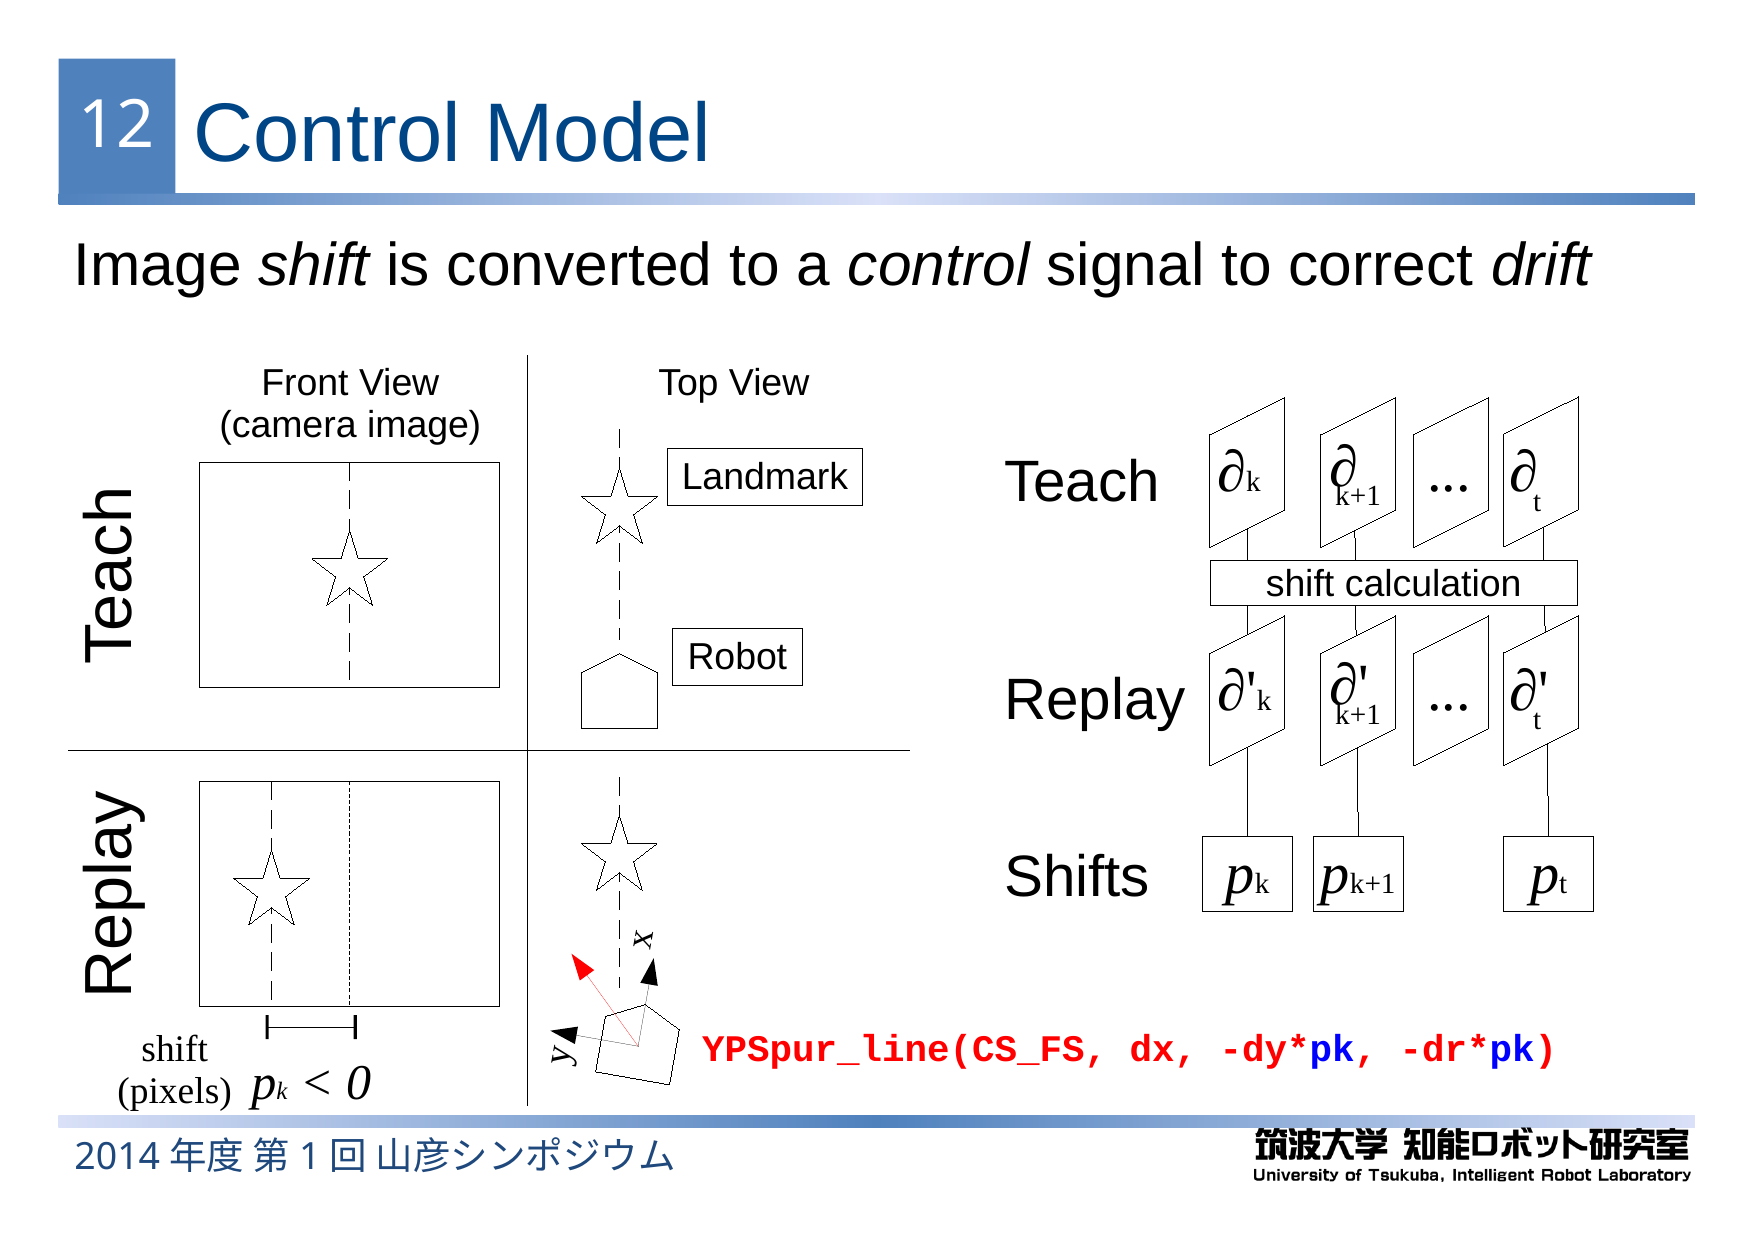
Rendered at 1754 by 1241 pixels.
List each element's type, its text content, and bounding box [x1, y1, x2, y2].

text_box [1509, 396, 1579, 431]
text_box Shifts [989, 836, 1166, 917]
text_box t [1518, 696, 1557, 744]
text_box pk+1 [1313, 836, 1404, 912]
text_box Landmark [667, 448, 863, 506]
text_box ∂k [1202, 432, 1276, 513]
text_box Robot [672, 628, 803, 686]
text_box [1320, 520, 1376, 548]
text_box Front View (camera image) [204, 354, 497, 453]
text_box [1418, 397, 1489, 512]
text_box [1214, 615, 1285, 651]
text_box Replay [63, 775, 153, 1014]
text_box Teach [989, 440, 1175, 521]
text_box [1413, 513, 1483, 548]
text_box [1337, 615, 1396, 645]
text_box t [1518, 477, 1557, 526]
title Control Model [193, 61, 1651, 205]
text_box ... [1412, 432, 1486, 513]
text_box [1503, 512, 1546, 547]
text_box [1338, 397, 1396, 426]
text_box Image shift is converted to a control signal to correct drift [58, 223, 1696, 307]
text_box pk [1202, 836, 1293, 912]
text_box [581, 814, 657, 891]
text_box Top View [643, 354, 824, 412]
text_box [1557, 512, 1574, 521]
text_box ∂' [1495, 650, 1584, 731]
text_box k+1 [1320, 690, 1397, 739]
text_box ∂ [1314, 426, 1417, 507]
text_box Teach [63, 471, 153, 680]
text_box x [607, 910, 672, 968]
text_box ∂' [1314, 645, 1417, 725]
text_box k+1 [1320, 472, 1397, 520]
text_box [1509, 615, 1579, 650]
text_box [1557, 731, 1573, 739]
text_box [199, 781, 500, 1007]
text_box YPSpur_line(CS_FS, dx, -dy*pk, -dr*pk) [687, 1022, 1572, 1081]
text_box [1209, 731, 1280, 766]
text_box y [528, 1026, 590, 1084]
text_box ∂'k [1202, 651, 1287, 731]
text_box ∂ [1495, 431, 1584, 512]
text_box [581, 468, 658, 544]
text_box ... [1412, 651, 1486, 731]
text_box shift calculation [1210, 560, 1578, 606]
text_box [1418, 615, 1489, 730]
text_box [1320, 739, 1375, 766]
text_box [1503, 731, 1547, 766]
text_box [1209, 397, 1285, 548]
text_box [1413, 731, 1484, 766]
picture [1252, 1127, 1691, 1182]
text_box pt [1503, 836, 1594, 912]
text_box Replay [989, 659, 1201, 740]
text_box shift (pixels) [102, 1020, 247, 1120]
text_box [199, 462, 500, 688]
